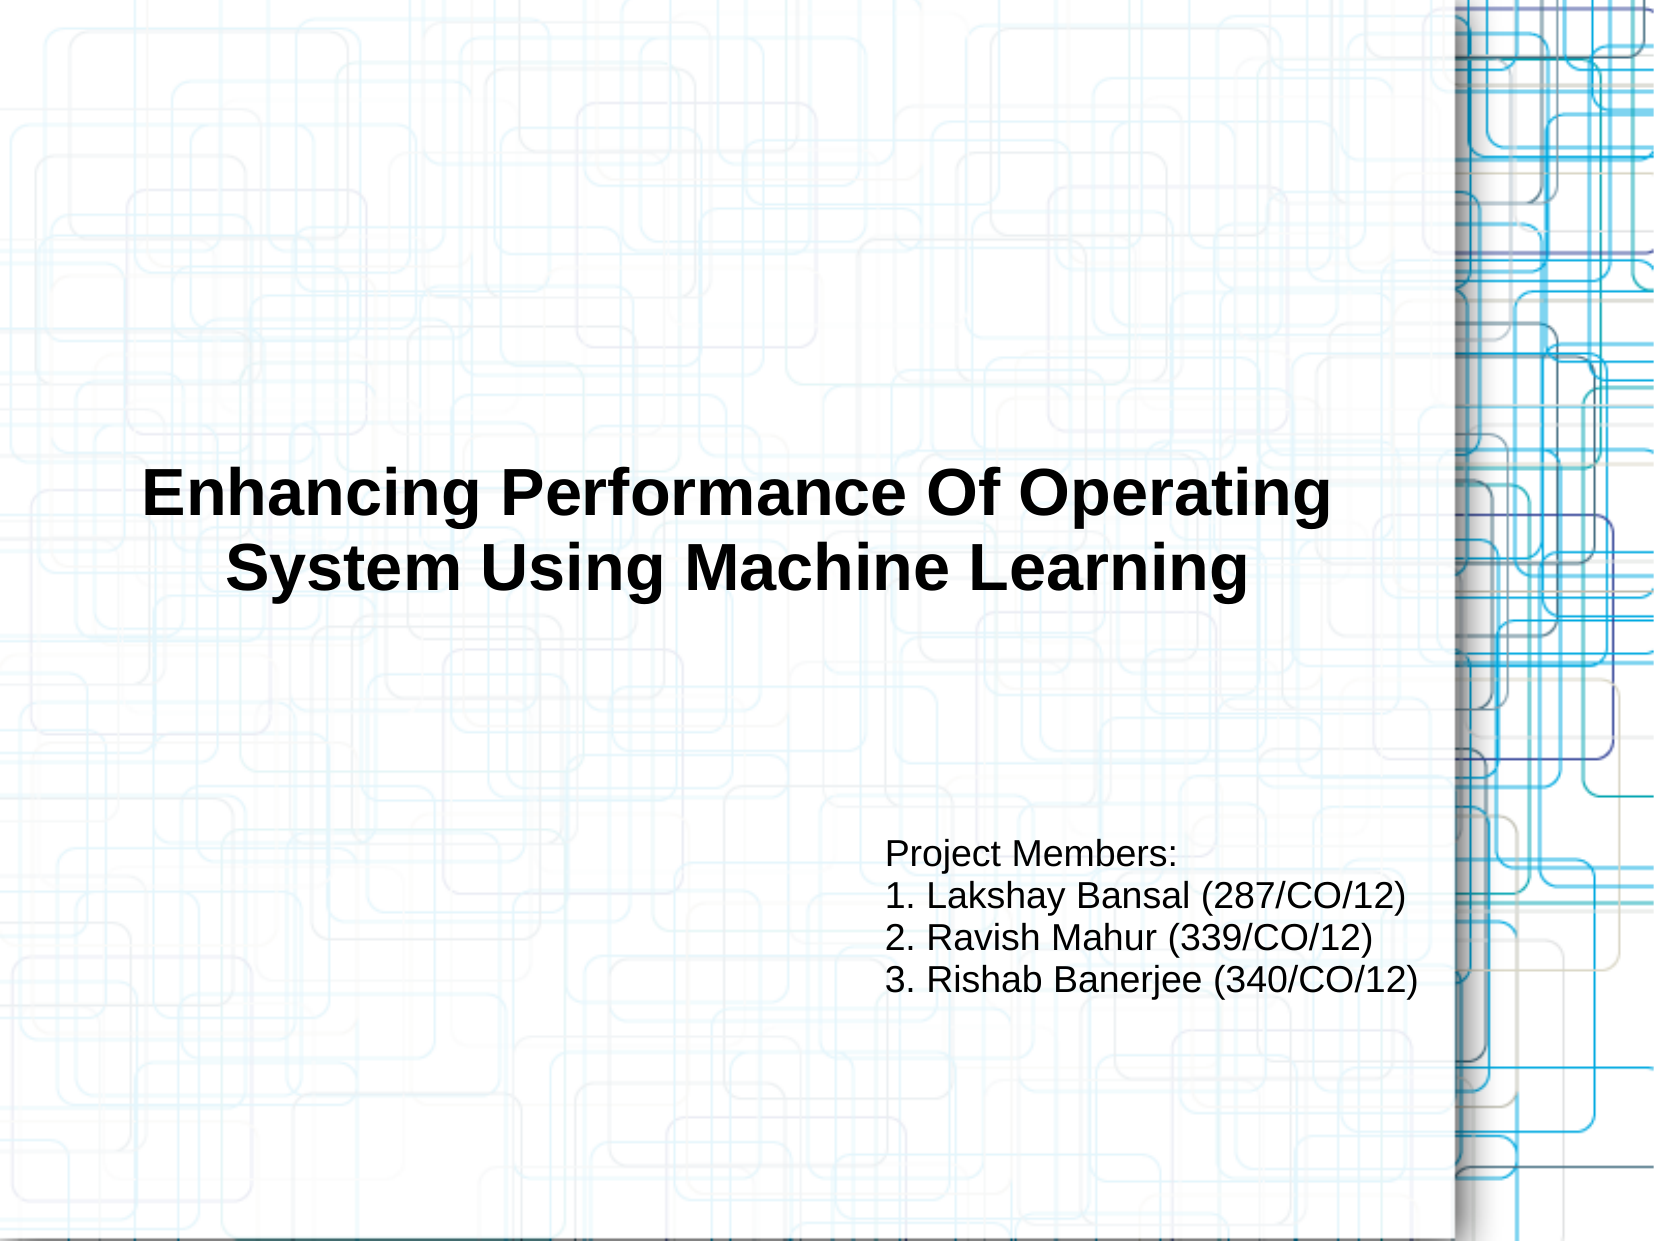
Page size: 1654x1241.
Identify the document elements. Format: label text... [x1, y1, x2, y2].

picture [0, 0, 1654, 1241]
text_box Project Members: 1. Lakshay Bansal (287/CO/12) 2. Ravish Mahur (339/CO/12) 3. Rishab Banerjee (340/CO/12) [870, 825, 1441, 1008]
subtitle Enhancing Performance Of Operating System Using Machine Learning [59, 49, 1418, 1010]
